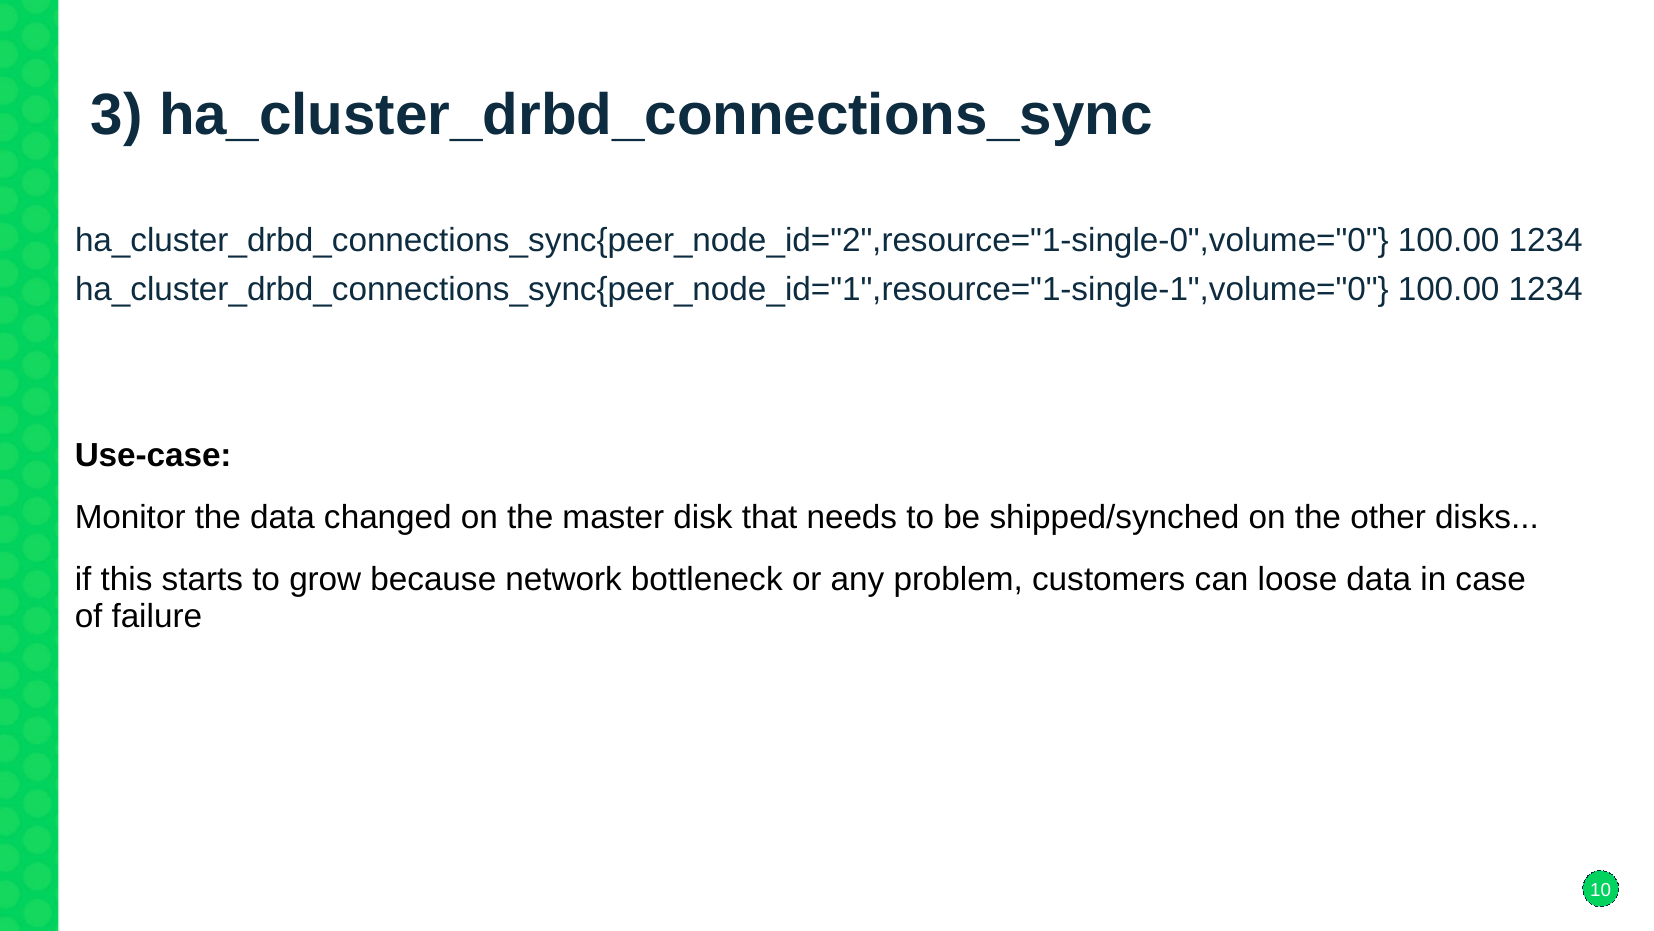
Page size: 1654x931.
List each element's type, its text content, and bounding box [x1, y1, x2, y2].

list ha_cluster_drbd_connections_sync{peer_node_id="2",resource="1-single-0",volume="0"} 100.00 1234 ha_cluster_drbd_connections_sync{peer_node_id="1",resource="1-single-1",volume="0"} 100.00 1234 [60, 210, 1621, 841]
text_box Use-case: Monitor the data changed on the master disk that needs to be shipped/synched on the other disks... if this starts to grow because network bottleneck or any problem, customers can loose data in case of failure [60, 429, 1561, 751]
picture [0, 0, 76, 931]
title 3) ha_cluster_drbd_connections_sync [75, 37, 1486, 193]
